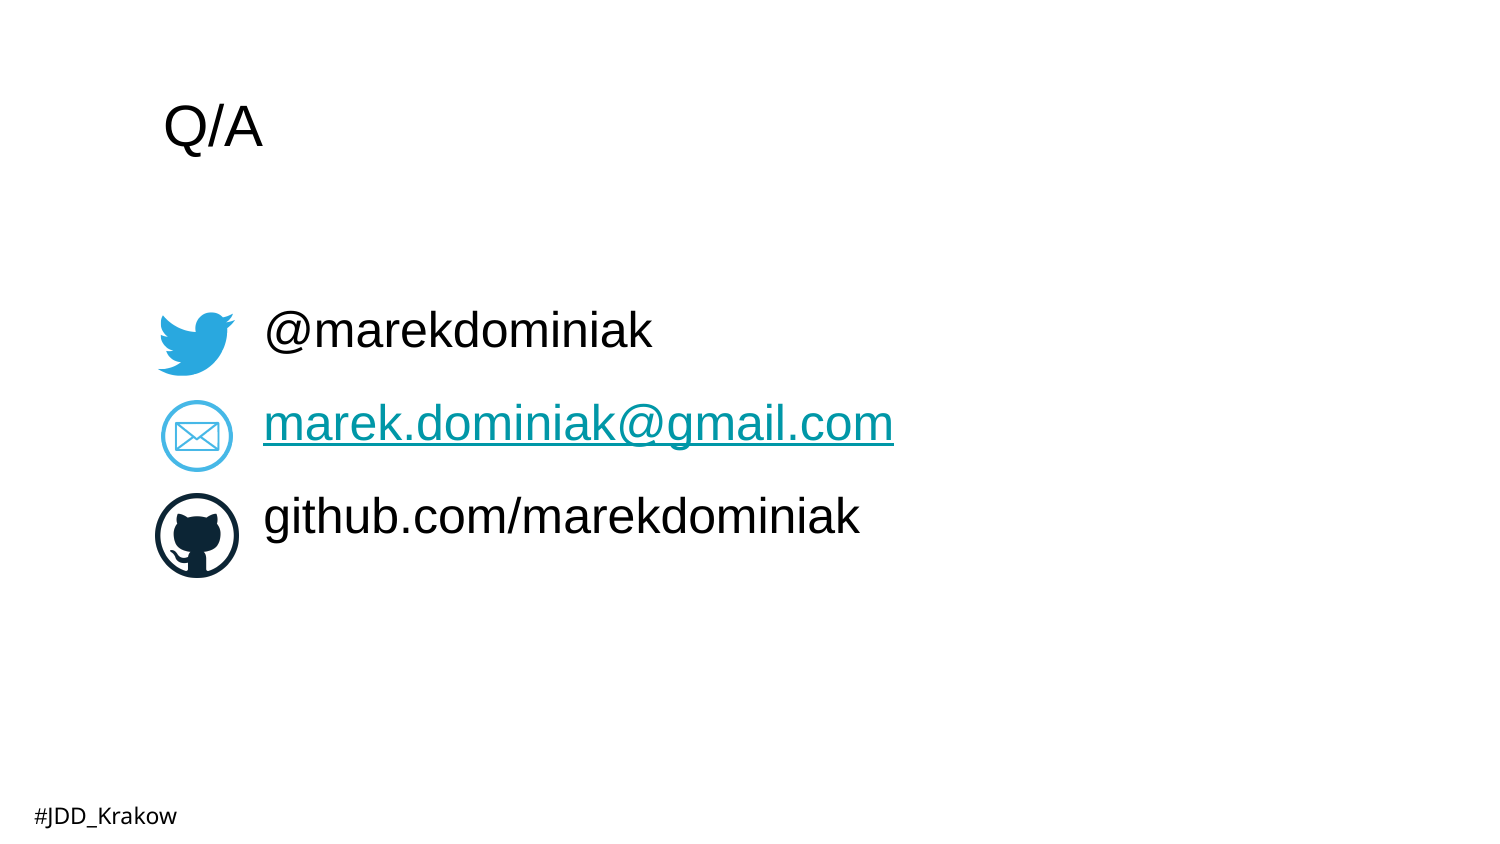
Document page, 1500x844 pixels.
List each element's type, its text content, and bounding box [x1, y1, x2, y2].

picture [155, 493, 239, 578]
list @marekdominiak marek.dominiak@gmail.com github.com/marekdominiak [248, 189, 1449, 750]
text_box #JDD_Krakow [0, 786, 247, 844]
title Q/A [51, 72, 1449, 167]
picture [108, 277, 285, 472]
